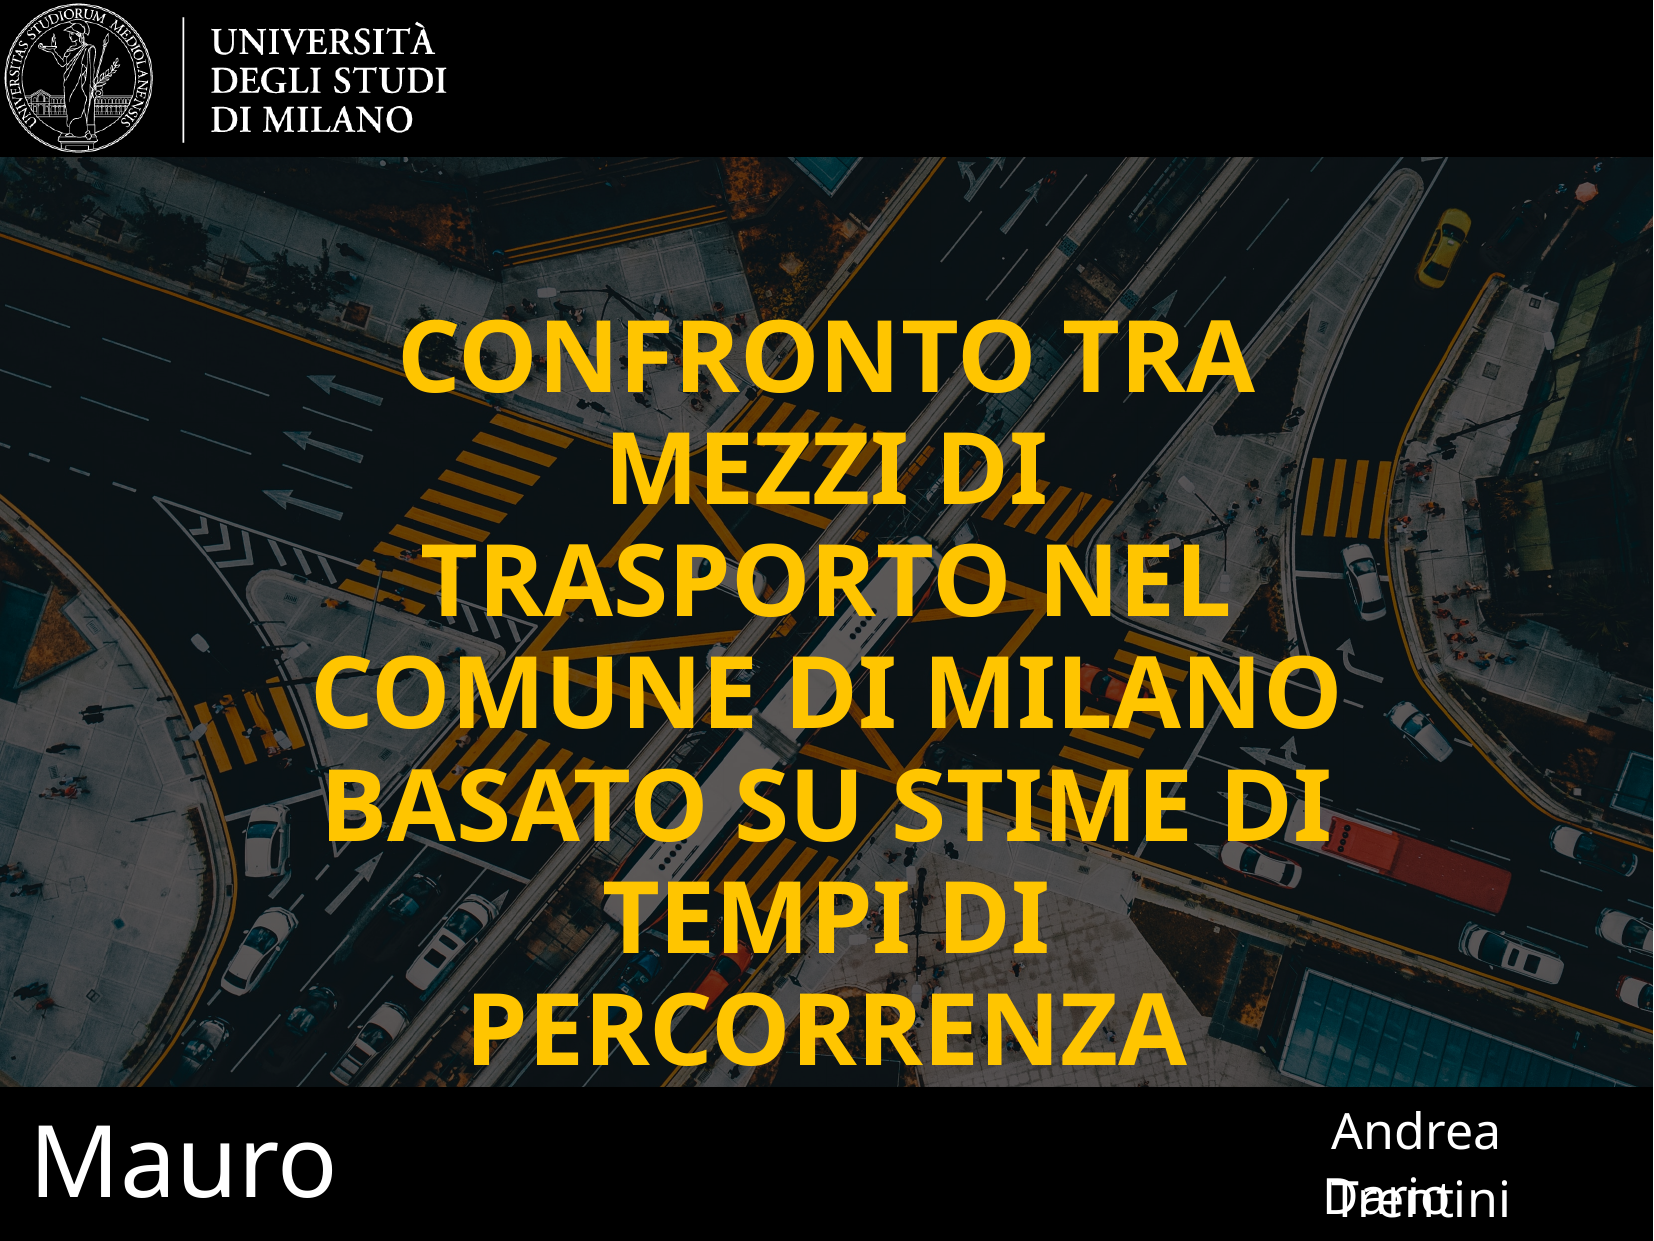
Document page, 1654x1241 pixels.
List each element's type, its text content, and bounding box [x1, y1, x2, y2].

text_box Andrea Trentini [1317, 1088, 1648, 1153]
text_box Mauro Mastrapasqua [15, 1083, 1021, 1241]
picture [0, 0, 451, 155]
text_box Dario Malchiodi [1308, 1153, 1653, 1235]
picture [0, 157, 1653, 1087]
text_box CONFRONTO TRA MEZZI DI TRASPORTO NEL COMUNE DI MILANO BASATO SU STIME DI TEMPI DI PERCORRENZA [294, 301, 1359, 991]
